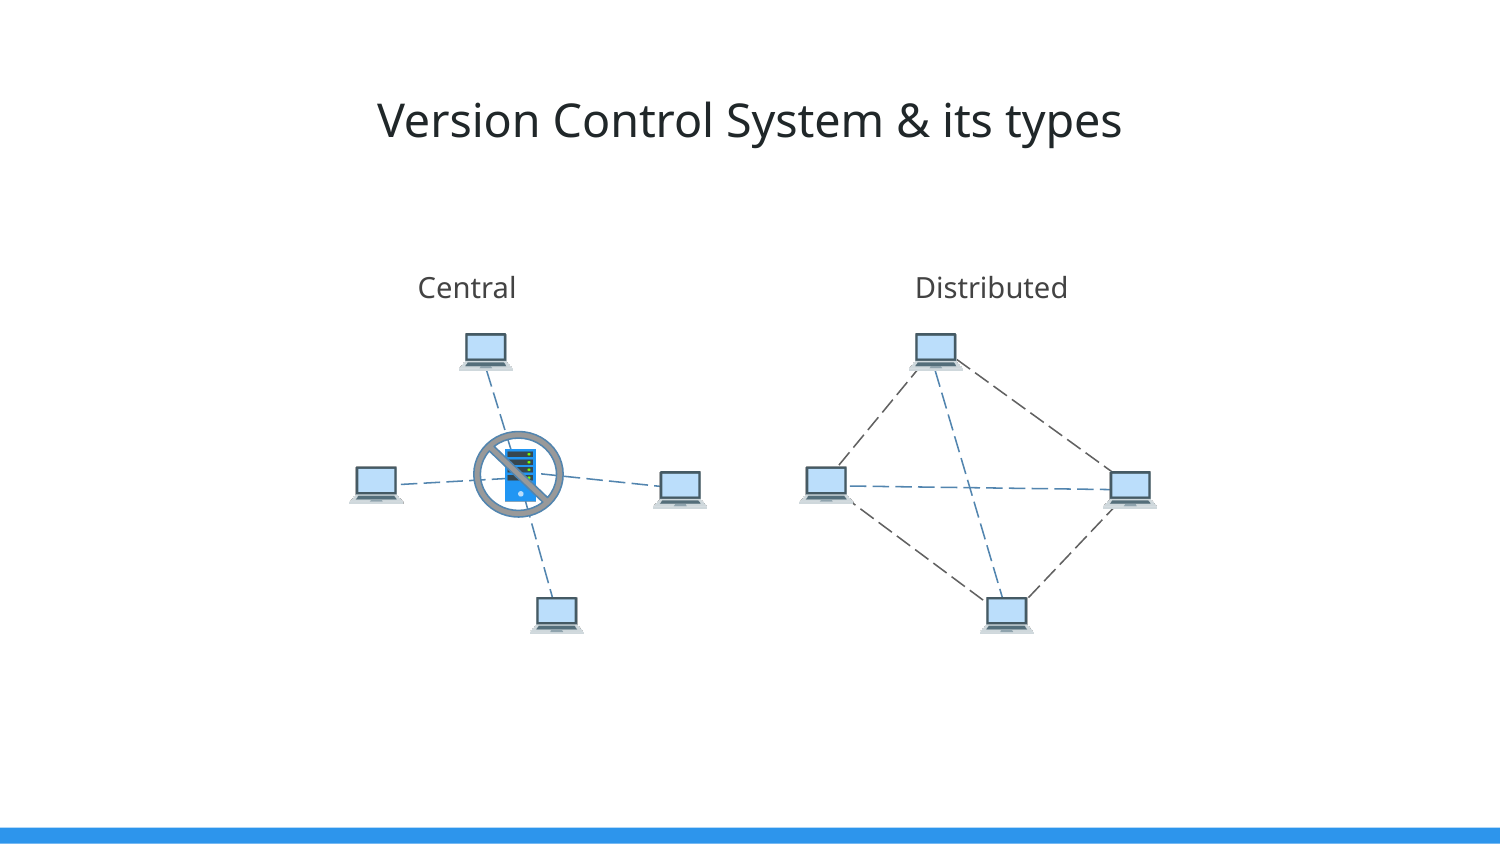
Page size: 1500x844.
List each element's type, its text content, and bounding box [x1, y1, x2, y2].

text_box Distributed [867, 254, 1116, 320]
text_box [473, 431, 564, 518]
picture [349, 333, 707, 634]
title Version Control System & its types [51, 72, 1449, 167]
text_box Central [343, 254, 592, 320]
picture [799, 333, 1157, 634]
